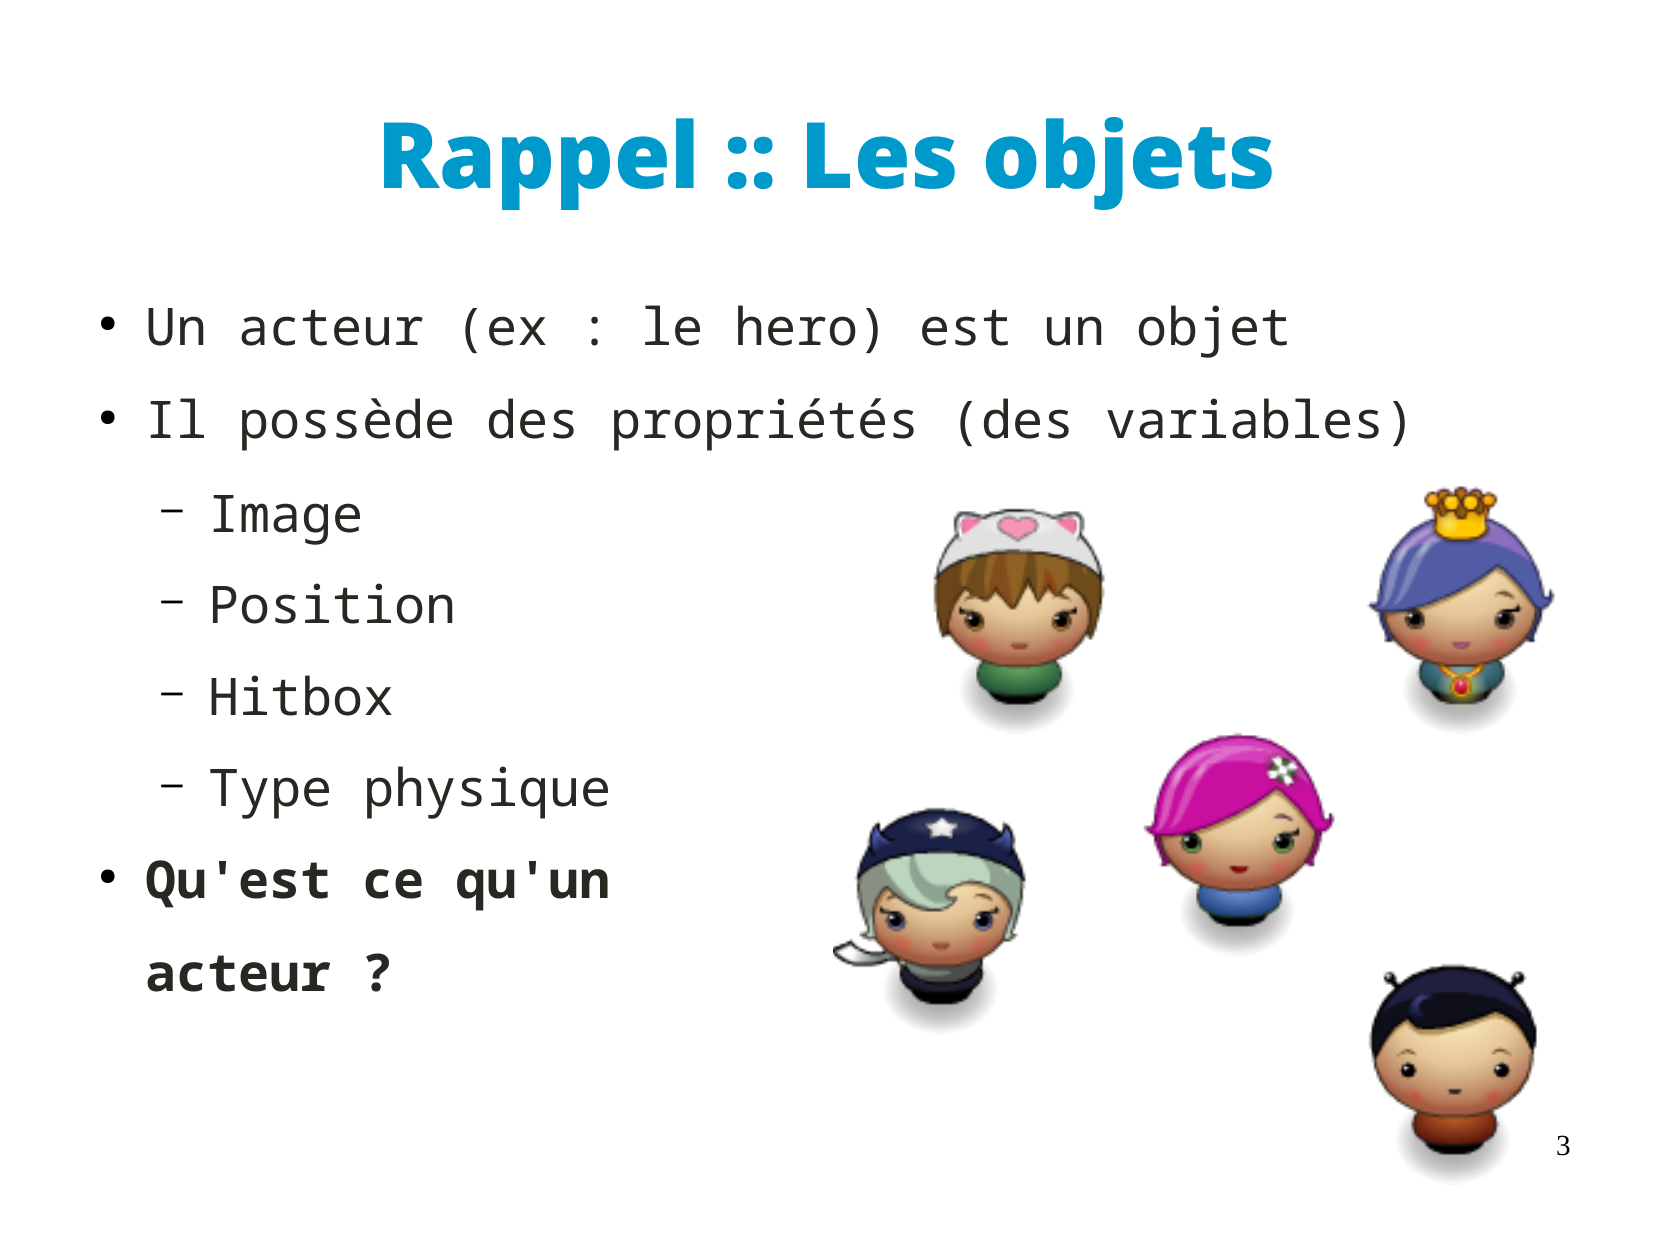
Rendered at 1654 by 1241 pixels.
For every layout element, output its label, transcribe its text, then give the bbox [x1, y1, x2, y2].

picture [1363, 455, 1561, 736]
list Un acteur (ex : le hero) est un objet Il possède des propriétés (des variables) Image Position Hitbox Type physique Qu'est ce qu'un acteur ? [82, 290, 1571, 1010]
picture [833, 779, 1051, 1035]
title Rappel :: Les objets [82, 49, 1571, 257]
picture [930, 480, 1110, 736]
picture [1140, 704, 1340, 957]
picture [1365, 935, 1542, 1186]
